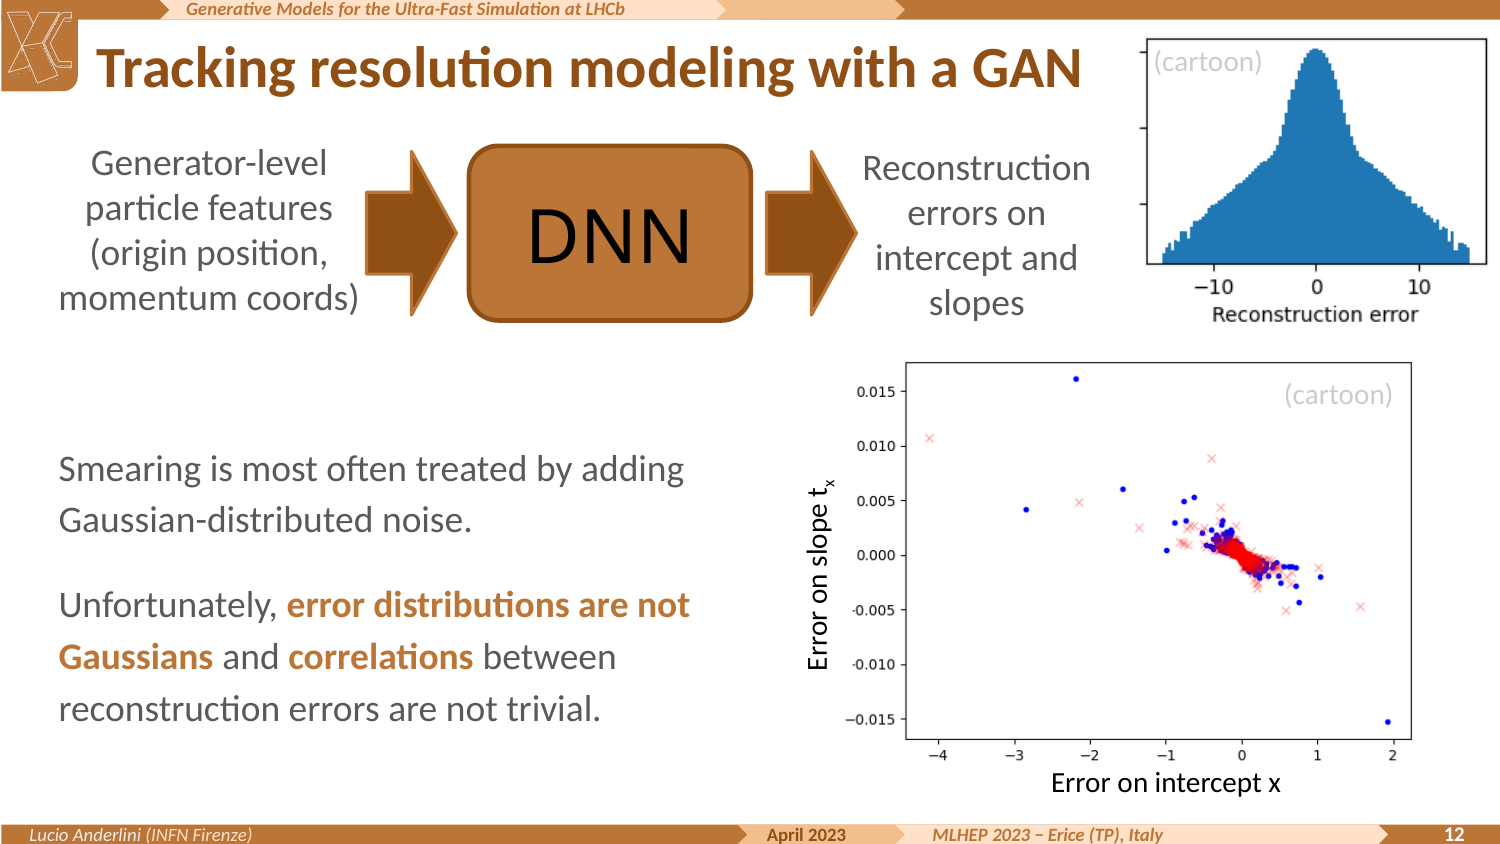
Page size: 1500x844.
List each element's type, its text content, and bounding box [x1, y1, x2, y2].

text_box [379, 151, 457, 316]
text_box [766, 151, 841, 316]
picture [824, 360, 1421, 793]
text_box Reconstruction errors on intercept and slopes [841, 128, 1112, 339]
text_box (cartoon) [1141, 360, 1409, 426]
slide_number <number> [1389, 801, 1480, 844]
text_box (cartoon) [1138, 27, 1406, 93]
text_box Generator-level particle features (origin position, momentum coords) [39, 123, 379, 334]
list Smearing is most often treated by adding Gaussian-distributed noise. Unfortunately, error distributions are not Gaussians and correlations between reconstruction errors are not trivial. [43, 421, 757, 802]
text_box Error on intercept x [984, 763, 1348, 799]
title Tracking resolution modeling with a GAN [81, 14, 1480, 109]
text_box Error on slope tx [782, 436, 853, 687]
picture [1136, 24, 1499, 341]
text_box DNN [468, 145, 751, 321]
